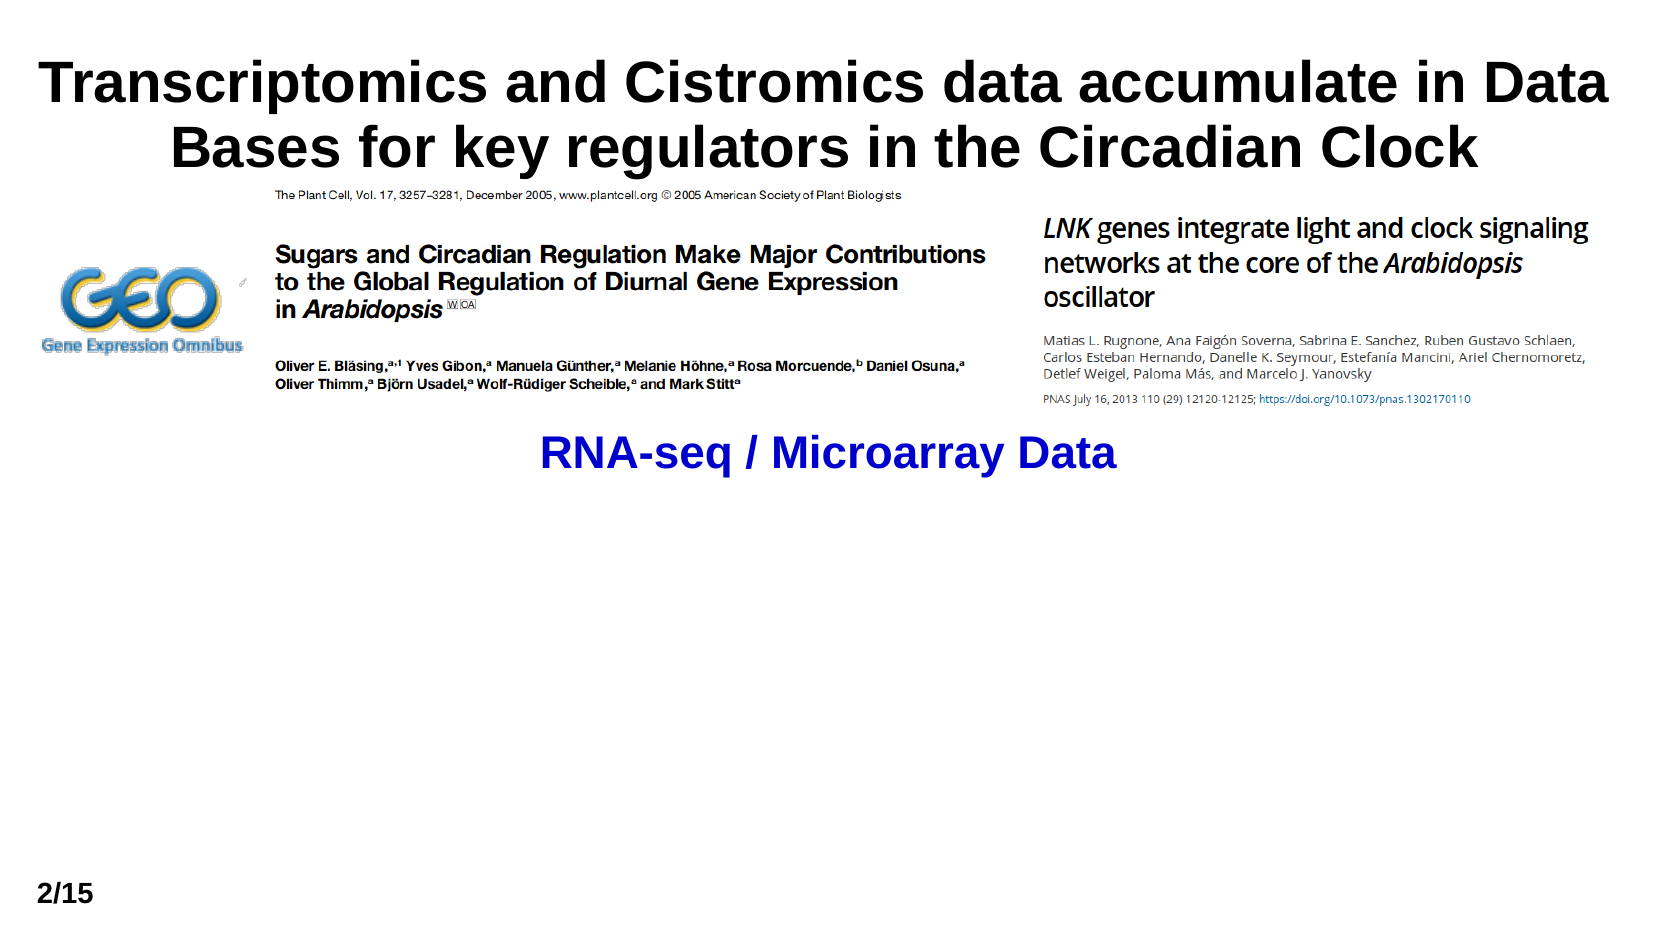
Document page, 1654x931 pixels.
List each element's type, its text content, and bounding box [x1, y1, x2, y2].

title Transcriptomics and Cistromics data accumulate in Data Bases for key regulators in the Circadian Clock [30, 3, 1621, 227]
picture [30, 257, 259, 362]
picture [270, 187, 991, 392]
text_box RNA-seq / Microarray Data [525, 420, 1186, 519]
text_box 2/15 [15, 870, 121, 918]
picture [1035, 209, 1591, 413]
